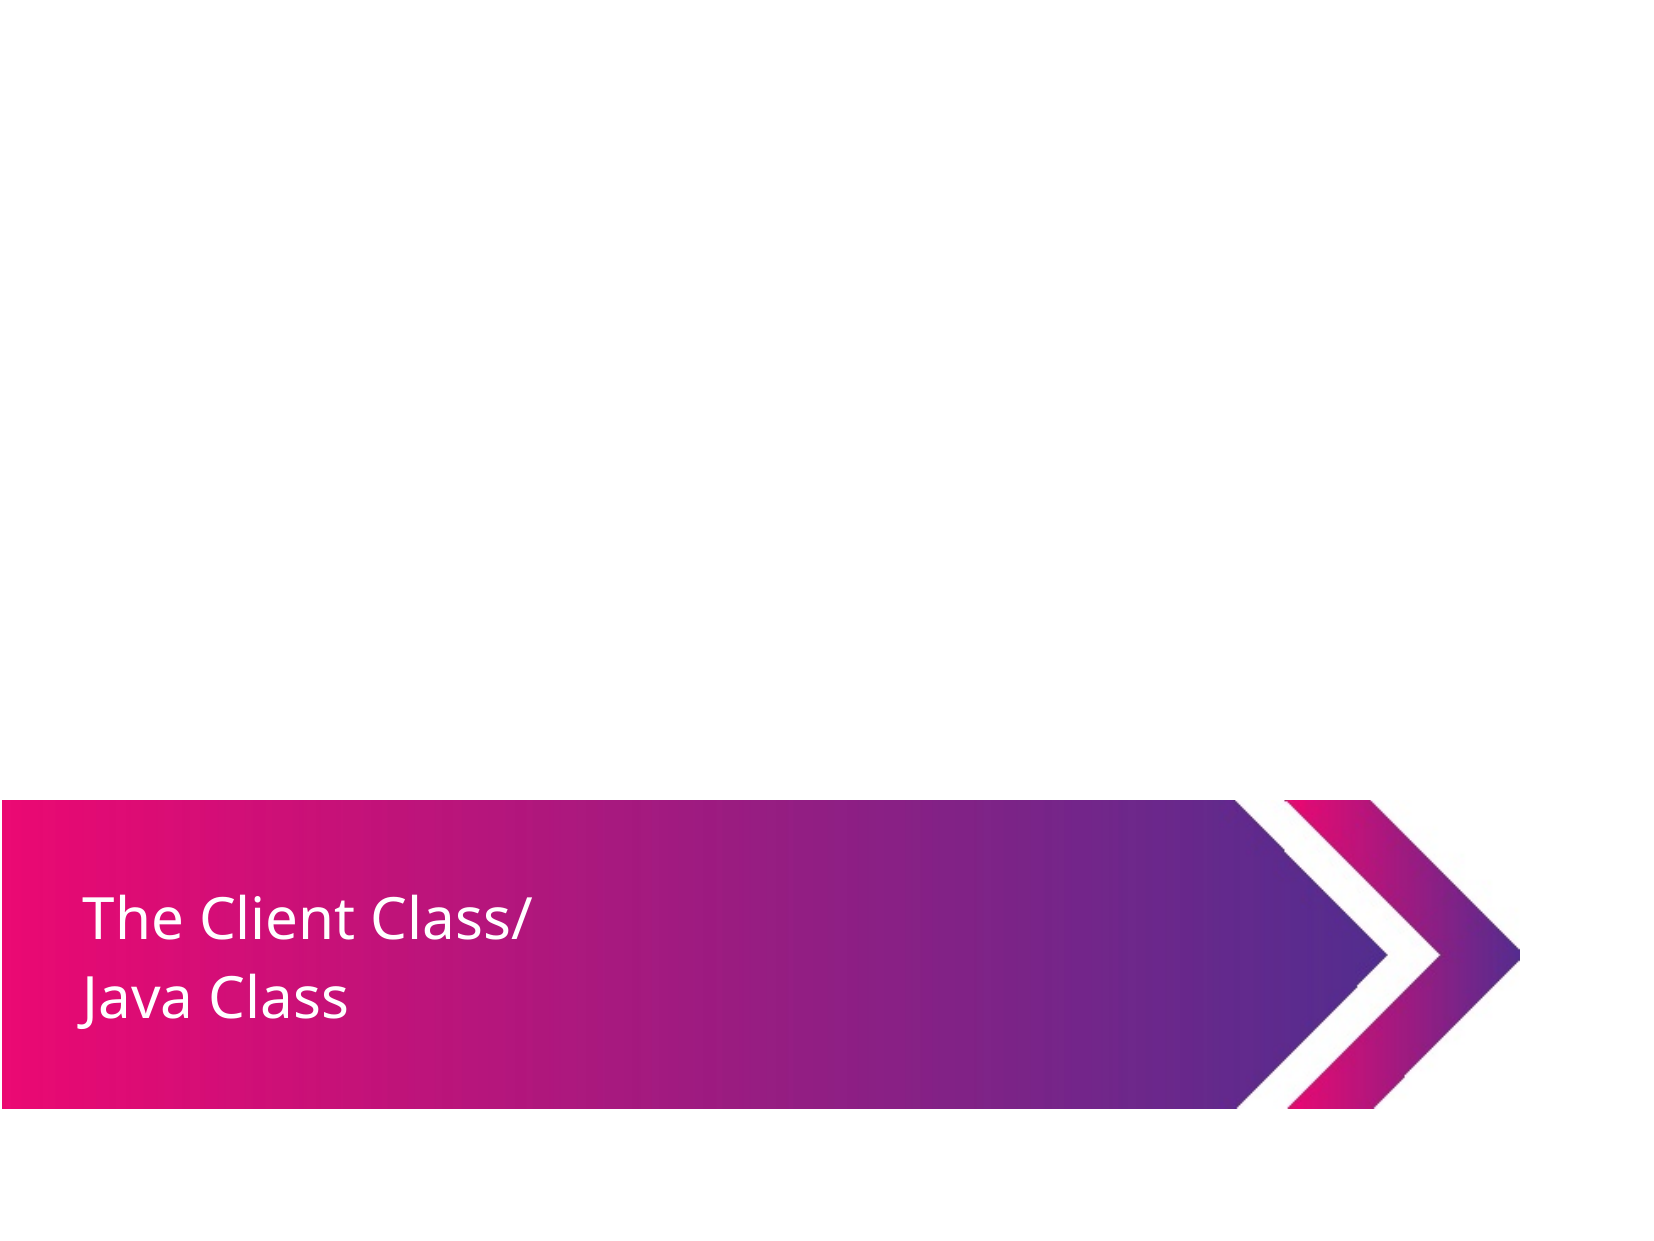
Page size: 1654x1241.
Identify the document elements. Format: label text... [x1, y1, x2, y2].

picture [2, 800, 1520, 1109]
title The Client Class/ Java Class [82, 852, 1396, 1060]
